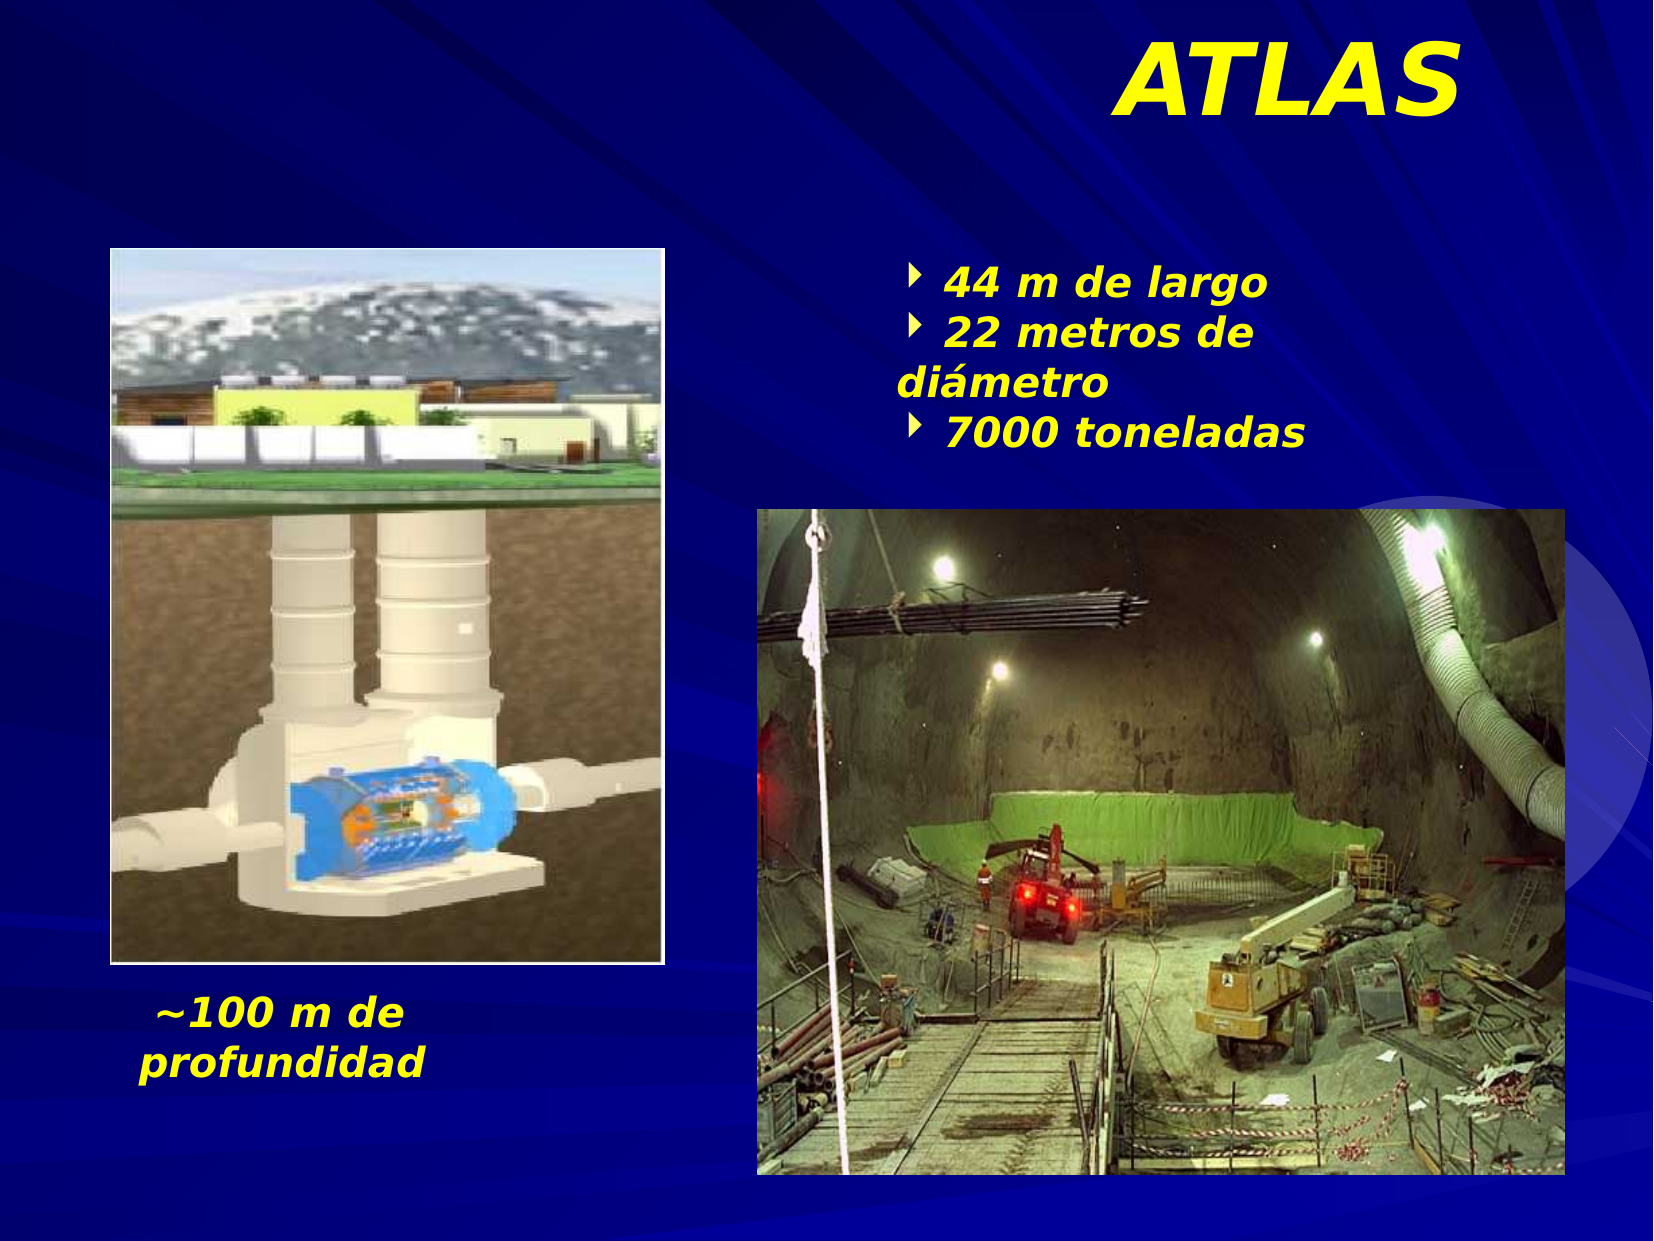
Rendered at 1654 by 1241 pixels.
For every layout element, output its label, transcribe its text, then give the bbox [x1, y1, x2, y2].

text_box ATLAS [1066, 8, 1482, 144]
picture [110, 248, 665, 965]
picture [757, 509, 1565, 1175]
text_box ~100 m de profundidad [123, 978, 676, 1094]
text_box 44 m de largo 22 metros de diámetro 7000 toneladas [881, 247, 1488, 464]
